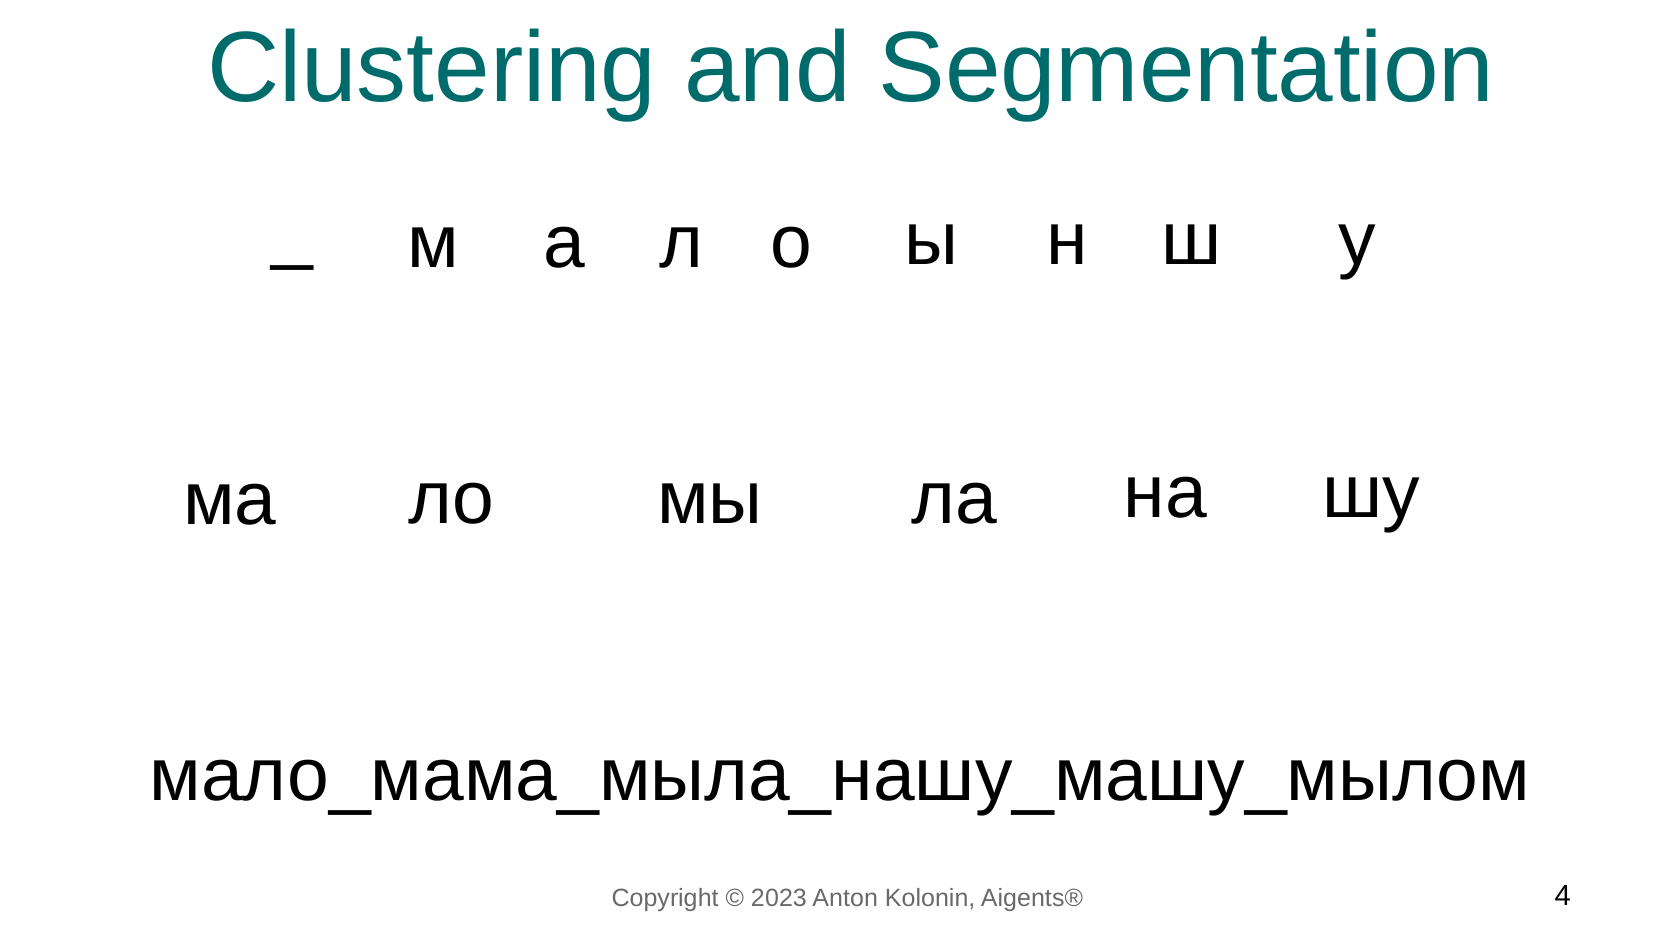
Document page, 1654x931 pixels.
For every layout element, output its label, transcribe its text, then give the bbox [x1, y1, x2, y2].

text_box Clustering and Segmentation [0, 0, 1653, 135]
text_box ш [1146, 188, 1237, 288]
text_box шу [1307, 441, 1435, 541]
text_box мы [642, 447, 778, 547]
text_box л [644, 191, 723, 291]
text_box мало_мама_мыла_нашу_машу_мылом [135, 724, 1546, 833]
text_box о [755, 191, 834, 291]
text_box на [1108, 441, 1222, 541]
text_box _ [256, 180, 335, 282]
text_box м [392, 191, 474, 291]
text_box н [1031, 188, 1103, 288]
text_box а [528, 191, 607, 291]
text_box ма [168, 449, 292, 557]
text_box ла [897, 447, 1013, 547]
text_box у [1324, 188, 1392, 288]
text_box ы [889, 188, 974, 288]
text_box ло [393, 447, 510, 547]
